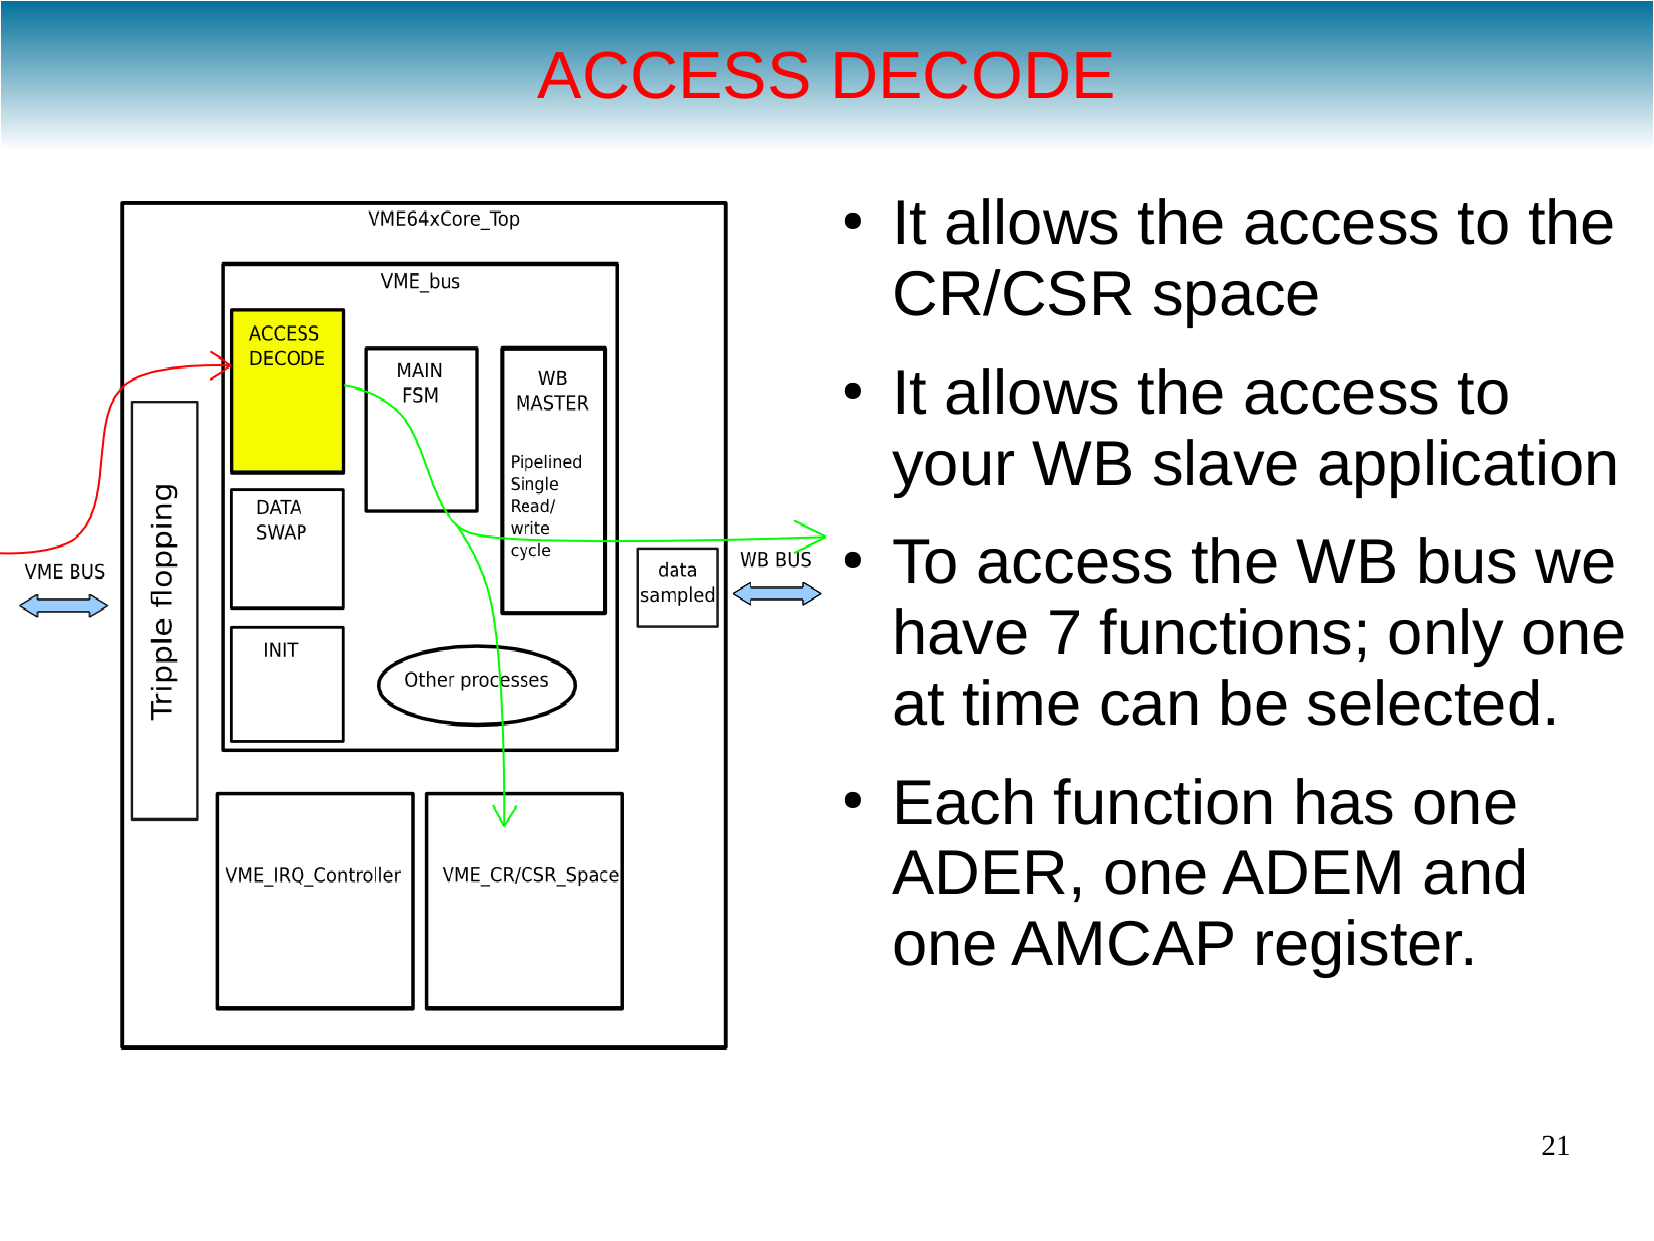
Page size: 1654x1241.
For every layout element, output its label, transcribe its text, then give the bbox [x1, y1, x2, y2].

picture [0, 201, 826, 1051]
list It allows the access to the CR/CSR space It allows the access to your WB slave application To access the WB bus we have 7 functions; only one at time can be selected. Each function has one ADER, one ADEM and one AMCAP register. [825, 187, 1639, 1081]
text_box ACCESS DECODE [0, 0, 1654, 151]
